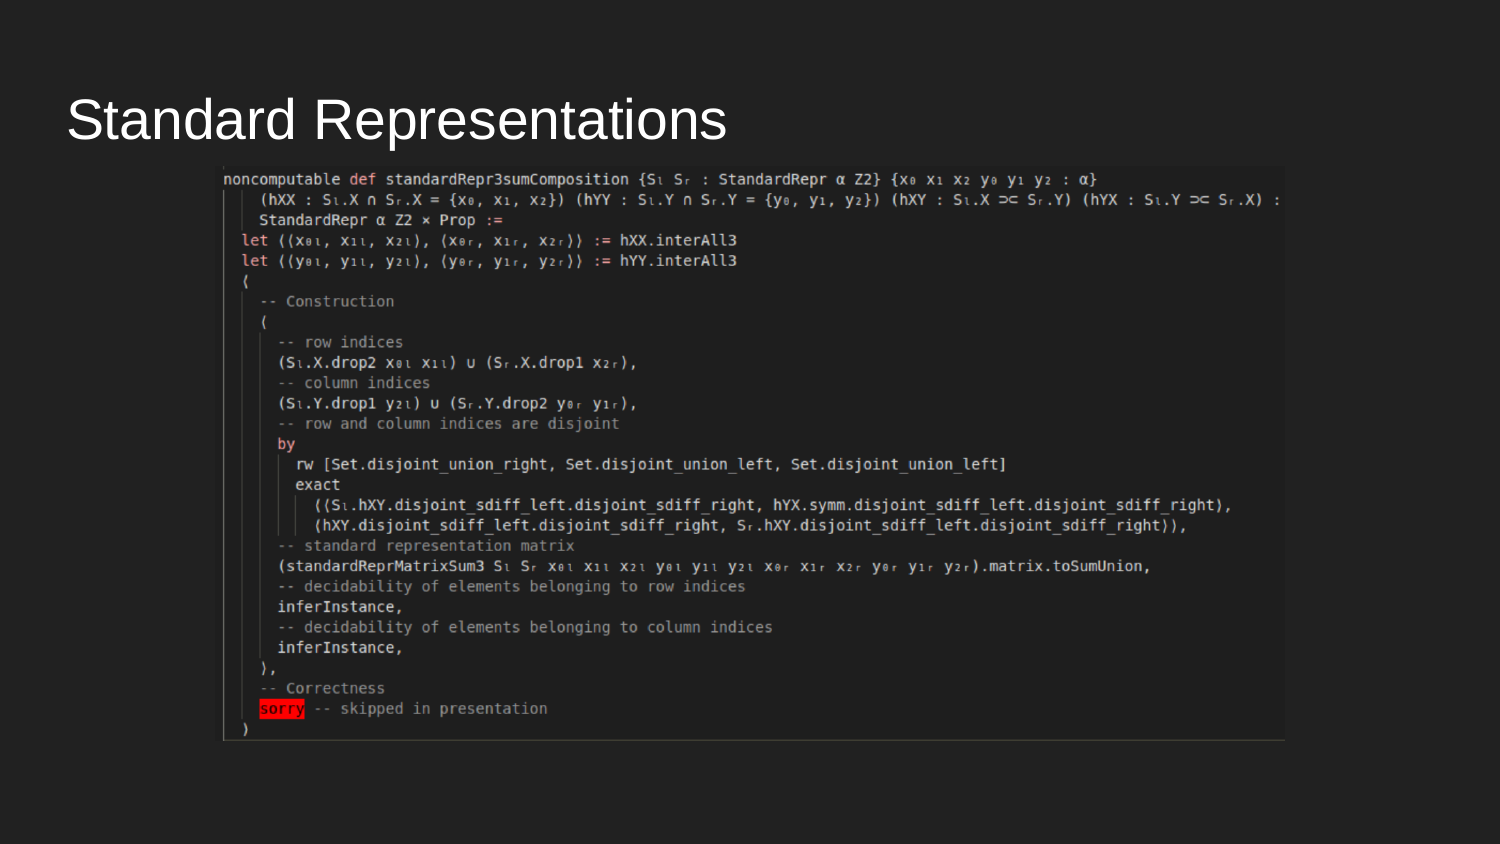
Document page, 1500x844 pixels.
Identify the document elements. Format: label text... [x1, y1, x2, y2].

title Standard Representations [51, 72, 1449, 167]
picture [215, 166, 1285, 741]
